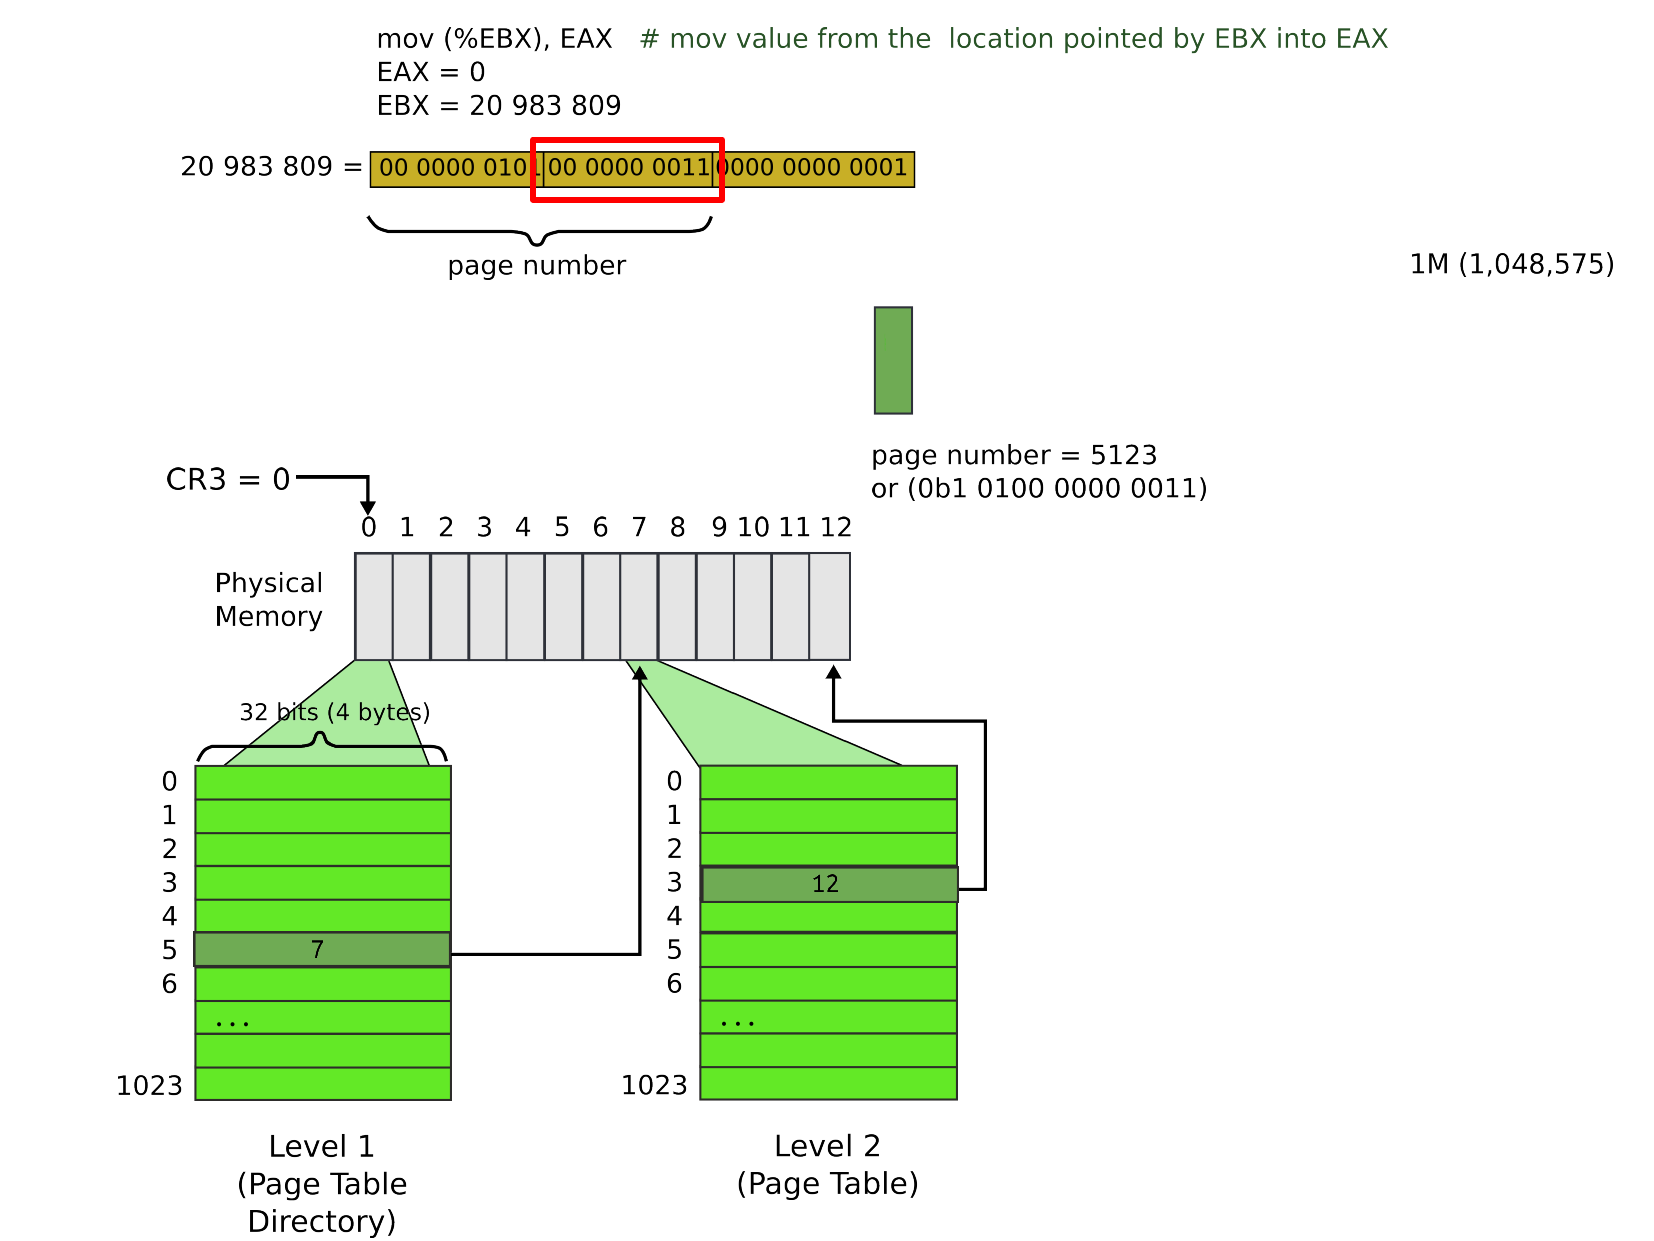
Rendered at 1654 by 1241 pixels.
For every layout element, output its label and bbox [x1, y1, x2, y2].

picture [167, 467, 289, 490]
picture [536, 143, 719, 188]
picture [366, 215, 713, 280]
picture [1412, 252, 1613, 277]
picture [182, 27, 1388, 188]
picture [118, 475, 987, 1238]
picture [75, 298, 1564, 501]
